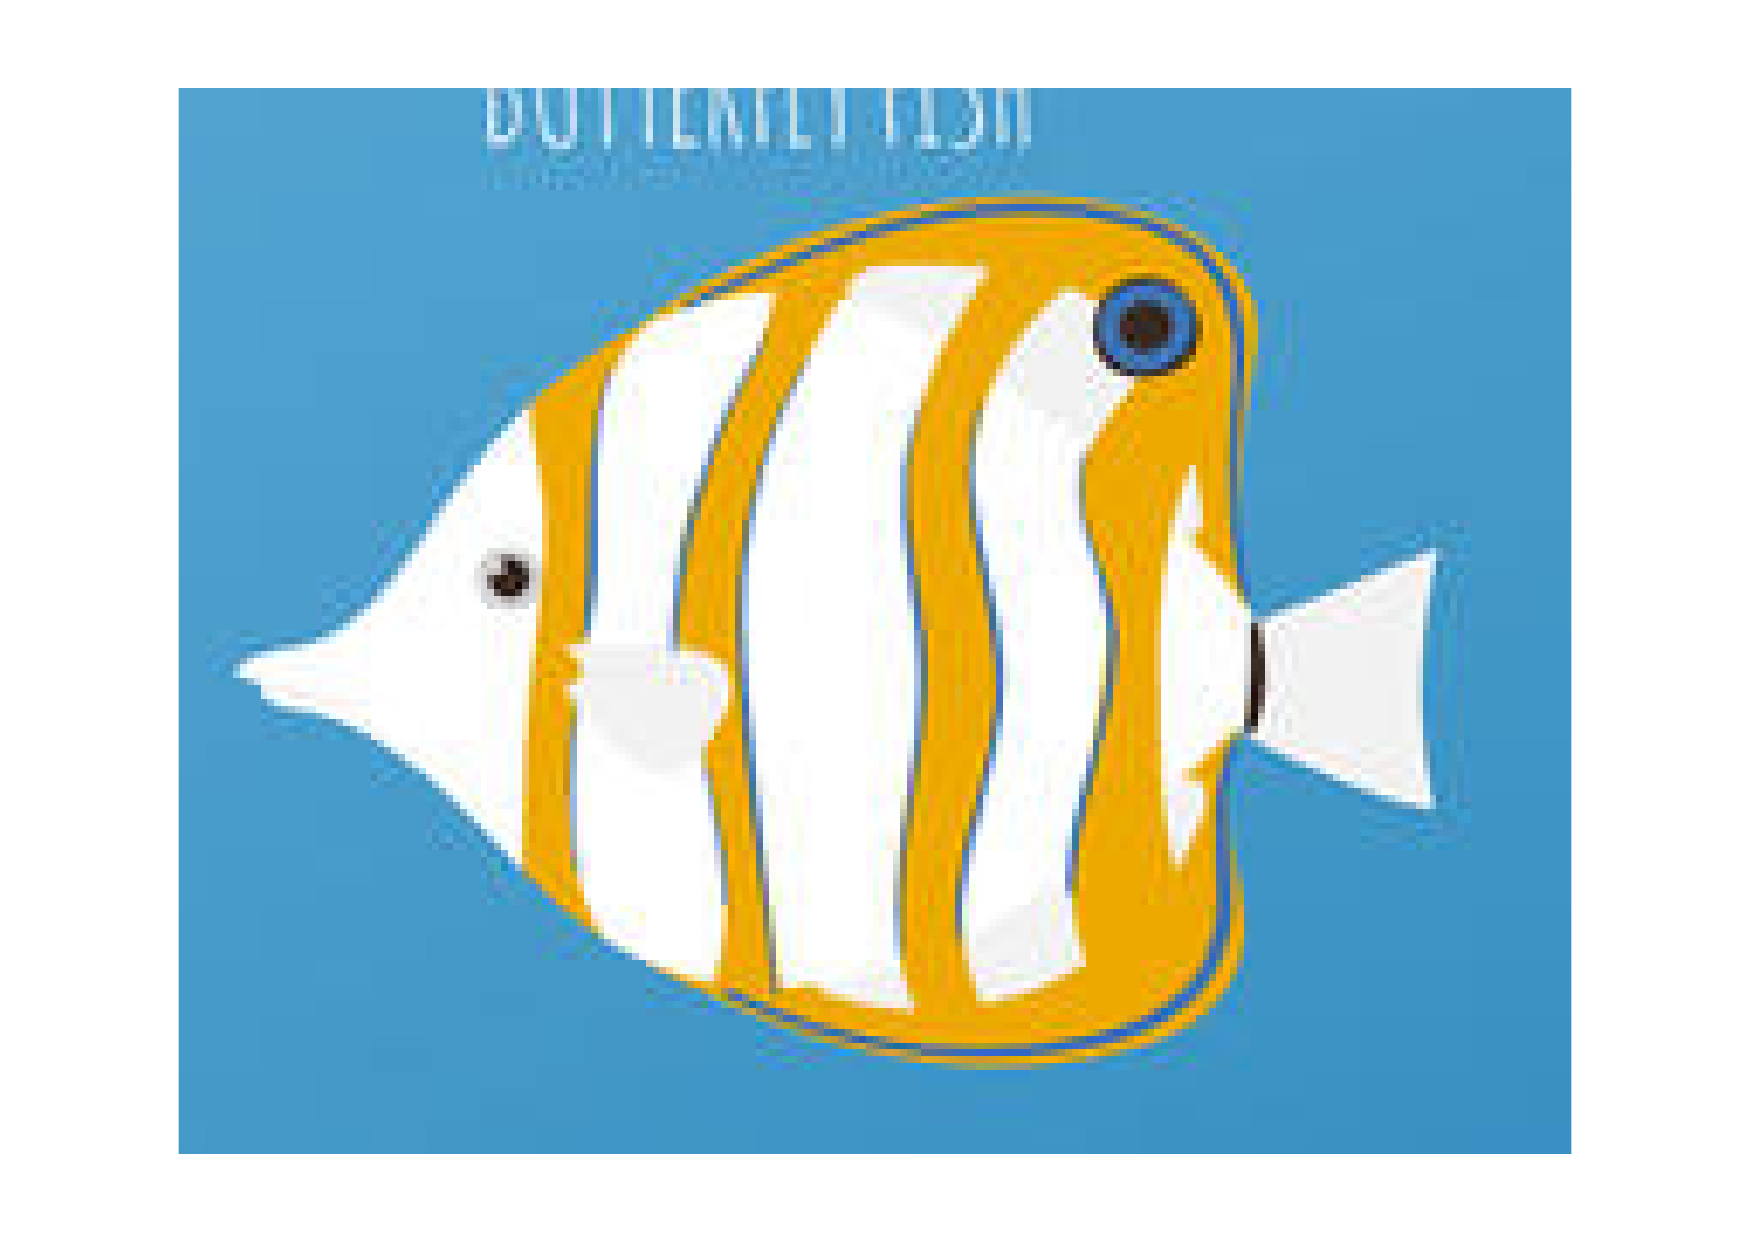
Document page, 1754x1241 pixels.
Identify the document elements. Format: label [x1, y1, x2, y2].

picture [178, 88, 1572, 1154]
